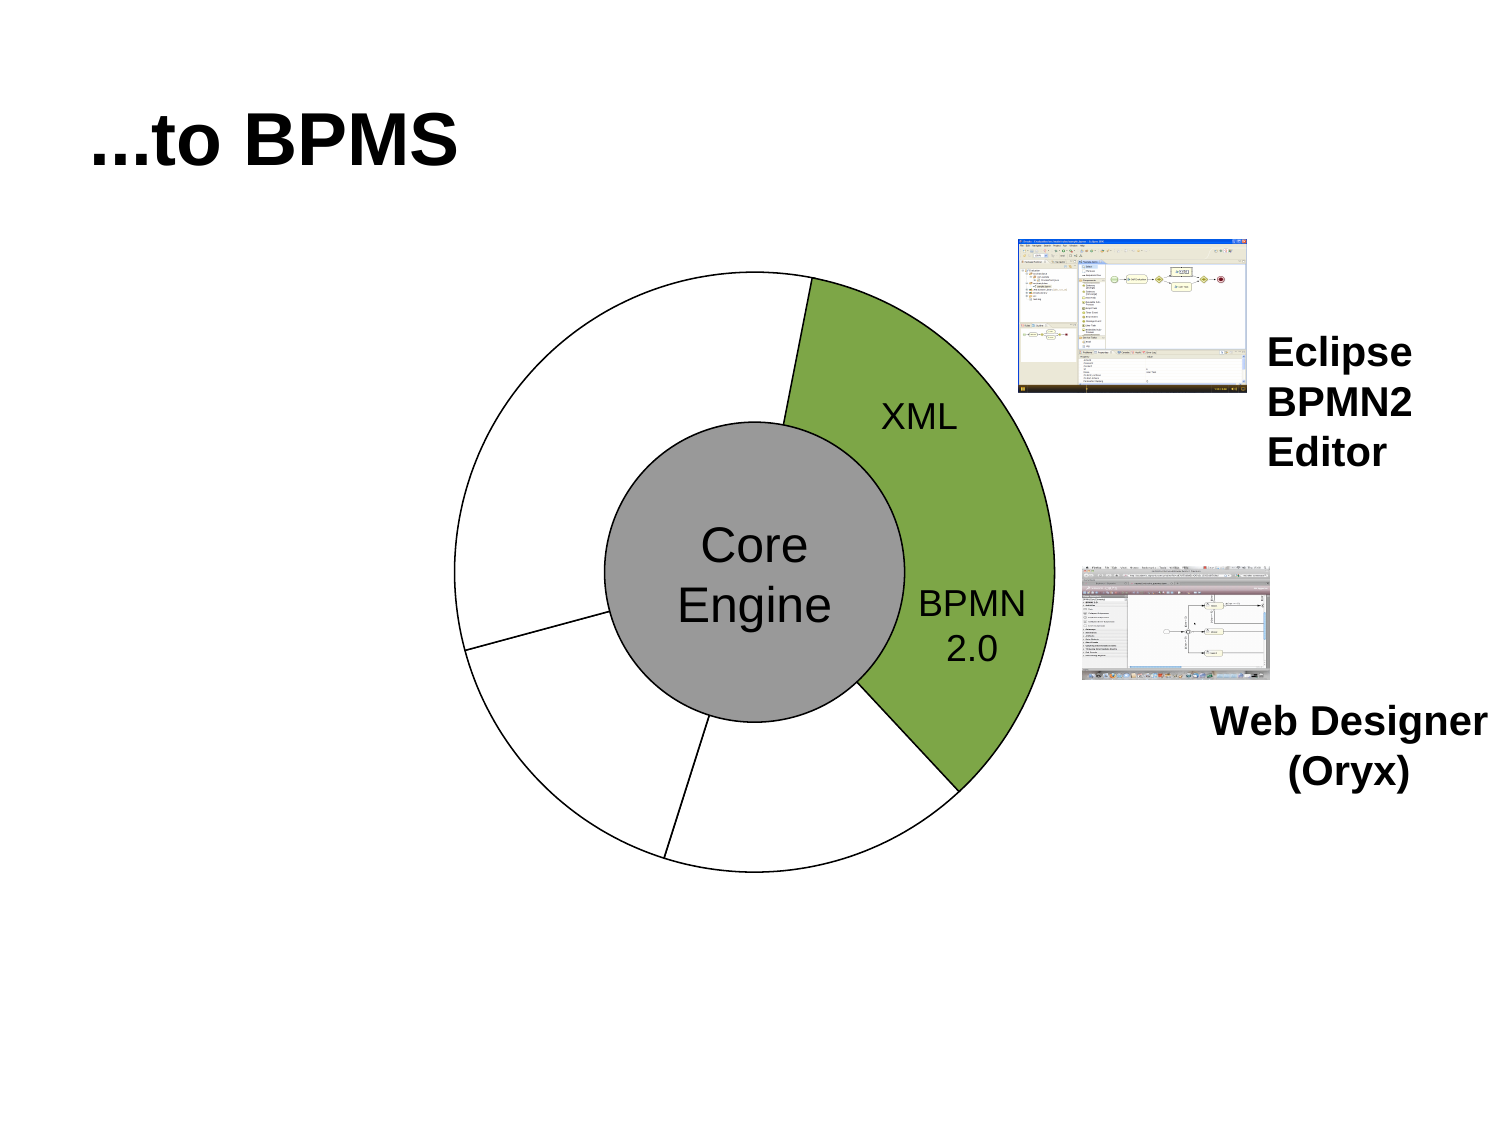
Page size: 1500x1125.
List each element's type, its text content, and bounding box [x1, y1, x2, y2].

picture [1082, 566, 1270, 680]
picture [1018, 239, 1247, 393]
text_box Web Designer (Oryx) [1191, 686, 1500, 822]
text_box XML [865, 384, 973, 496]
text_box Core Engine [604, 422, 905, 723]
text_box [454, 272, 1055, 873]
text_box BPMN 2.0 [903, 572, 1042, 684]
text_box Eclipse BPMN2 Editor [1252, 317, 1454, 513]
title ...to BPMS [74, 50, 1425, 221]
